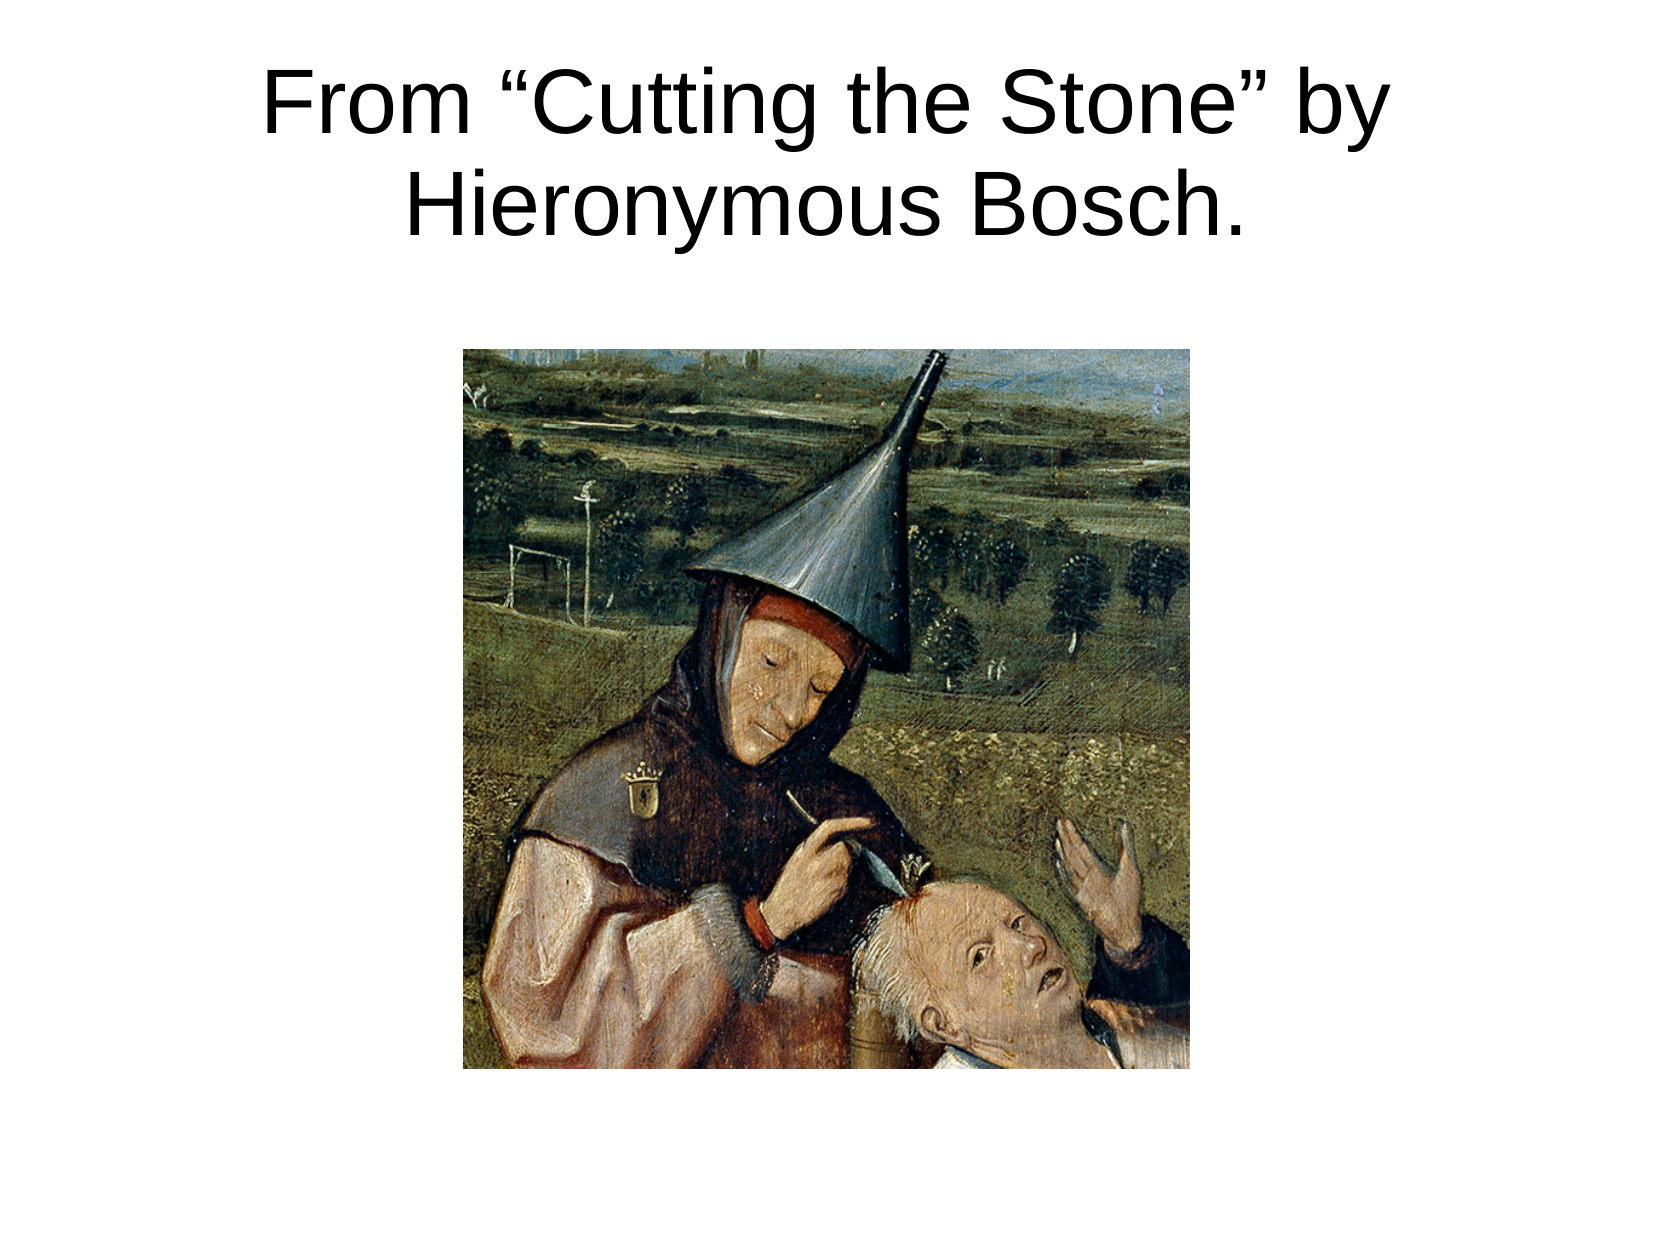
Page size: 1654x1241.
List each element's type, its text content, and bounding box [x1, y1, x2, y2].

title From “Cutting the Stone” by Hieronymous Bosch. [82, 49, 1571, 257]
picture [463, 349, 1190, 1069]
